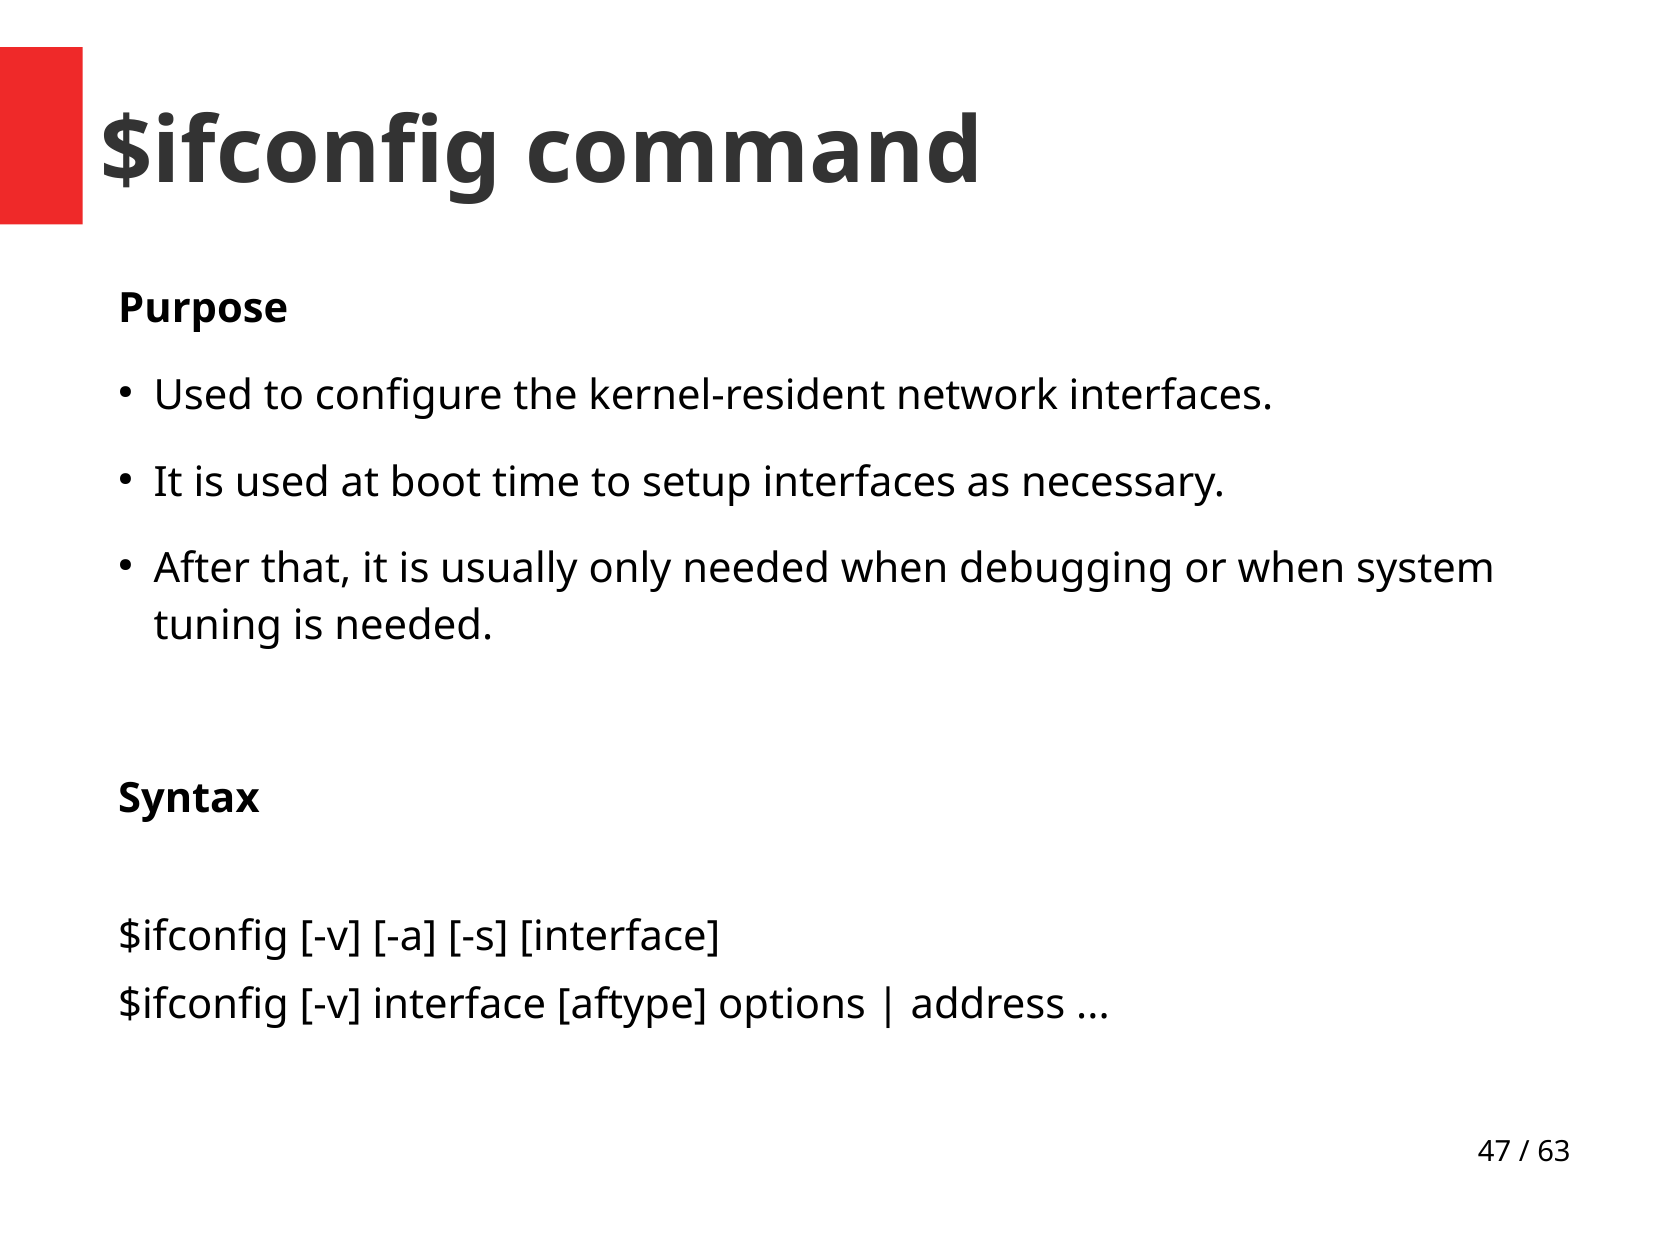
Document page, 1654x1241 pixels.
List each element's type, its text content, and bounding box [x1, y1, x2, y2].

title $ifconfig command [100, 43, 1554, 251]
subtitle Purpose Used to configure the kernel-resident network interfaces. It is used at boot time to setup interfaces as necessary. After that, it is usually only needed when debugging or when system tuning is needed. Syntax $ifconfig [-v] [-a] [-s] [interface] $ifconfig [-v] interface [aftype] options | address ... [118, 278, 1536, 1081]
